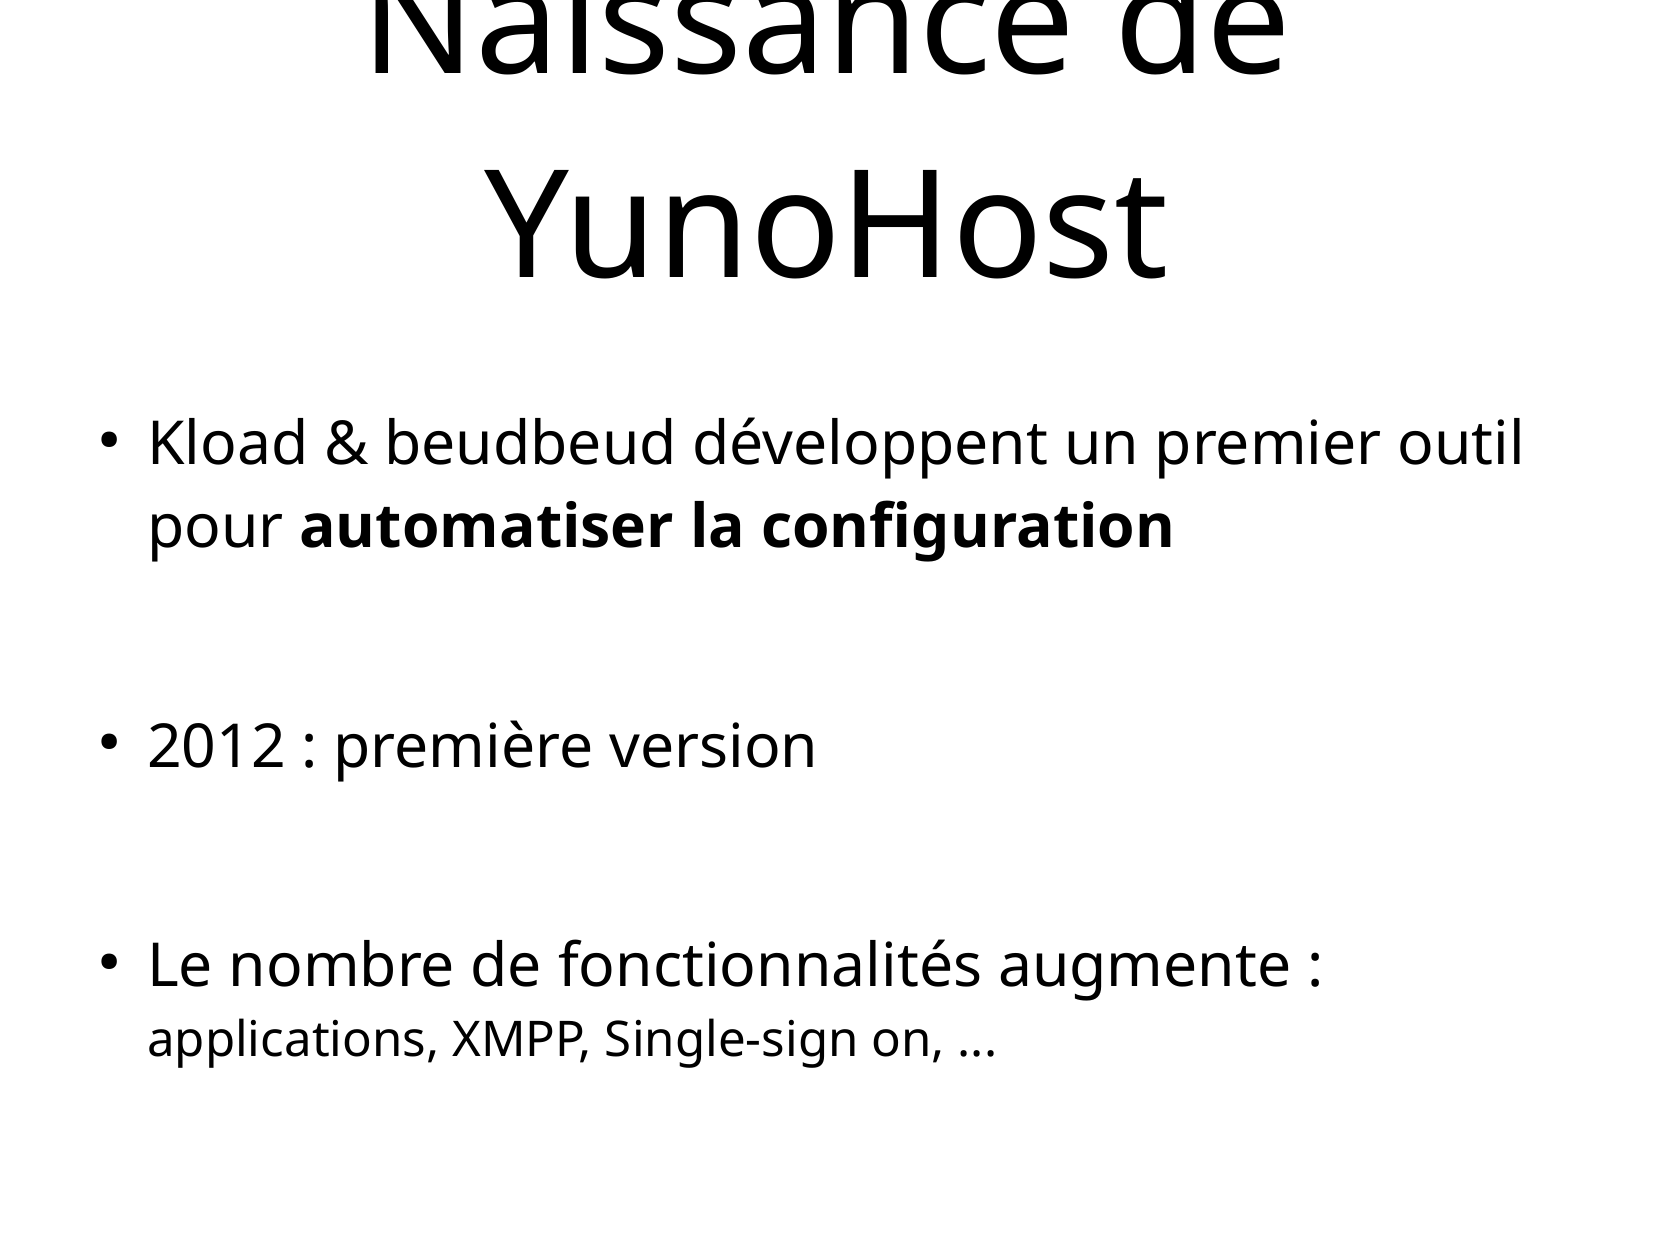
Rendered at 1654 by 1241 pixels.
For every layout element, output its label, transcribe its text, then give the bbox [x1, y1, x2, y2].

list Kload & beudbeud développent un premier outil pour automatiser la configuration 2012 : première version Le nombre de fonctionnalités augmente : applications, XMPP, Single-sign on, ... [82, 290, 1571, 1084]
title Naissance de YunoHost [82, 13, 1571, 222]
